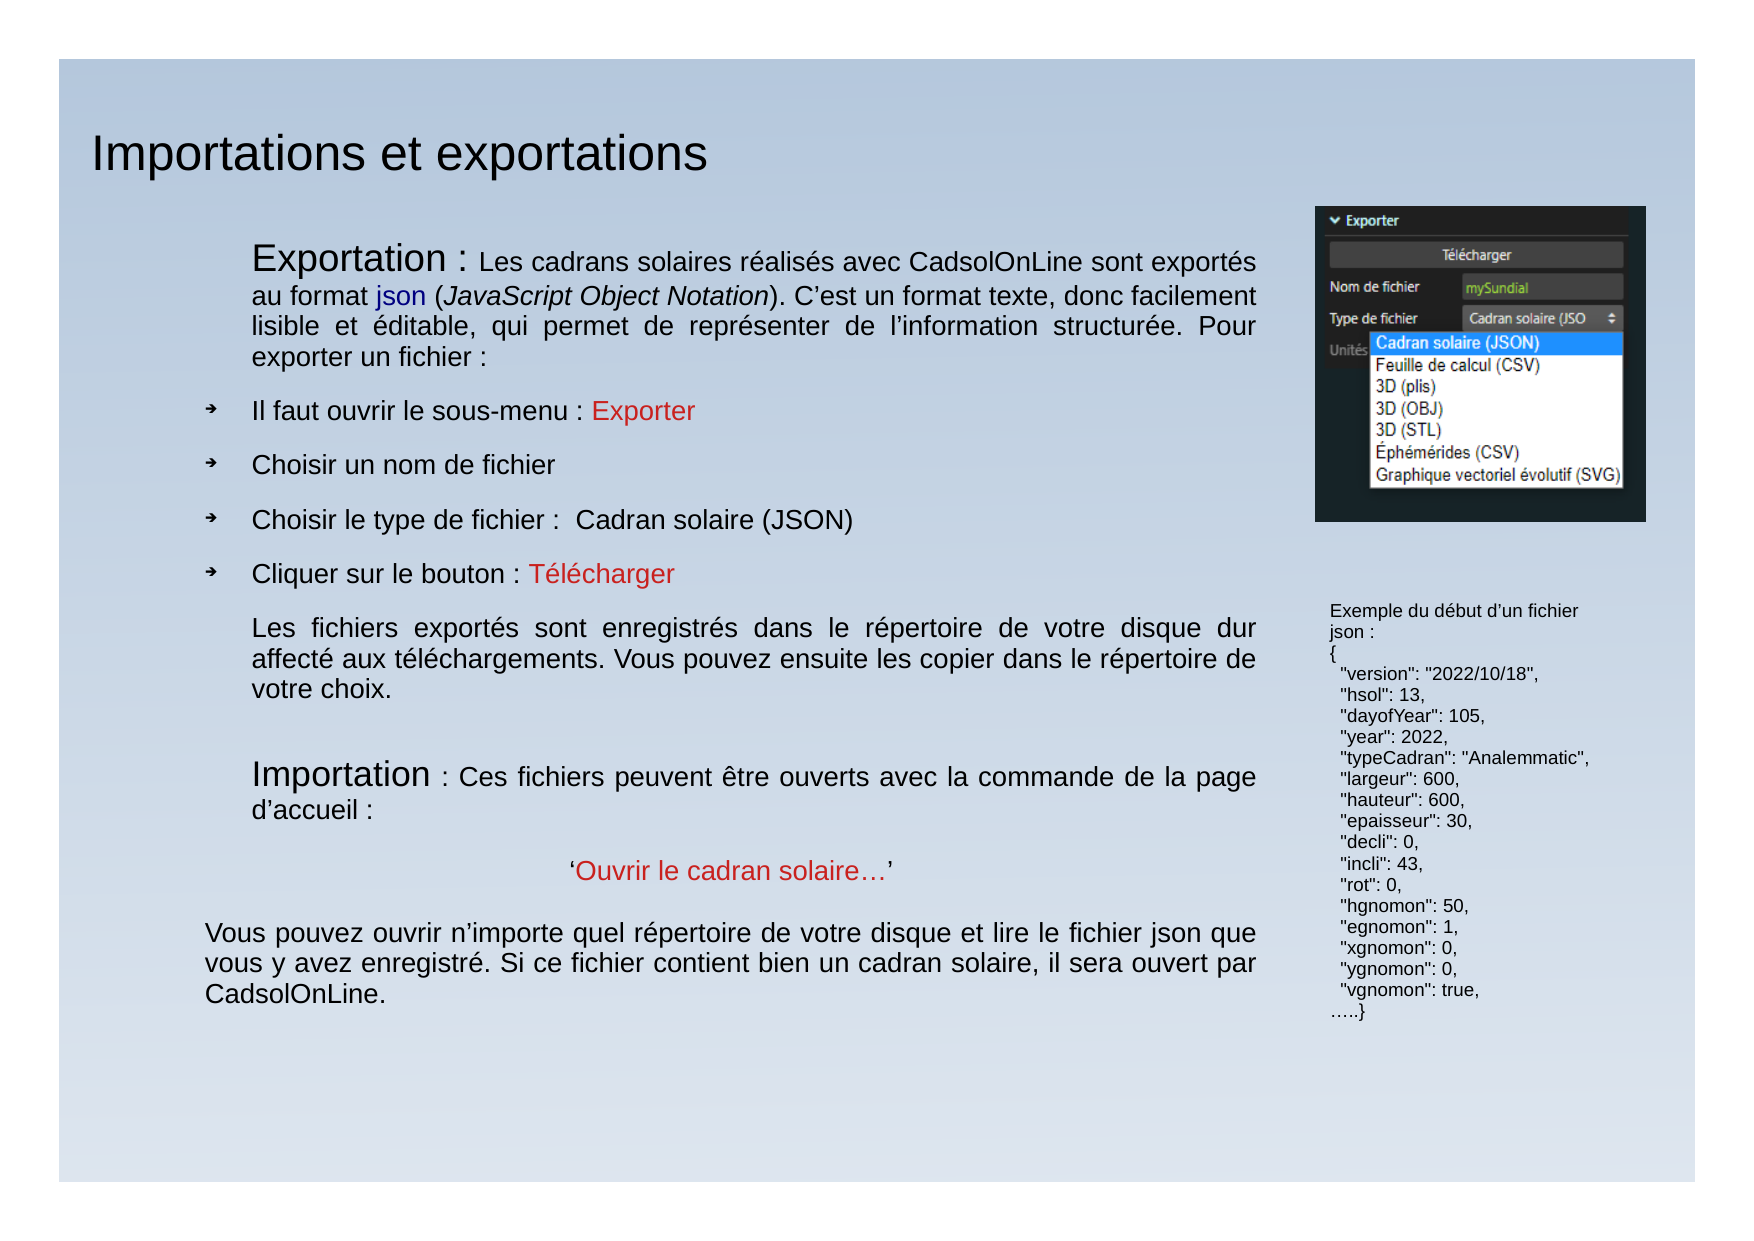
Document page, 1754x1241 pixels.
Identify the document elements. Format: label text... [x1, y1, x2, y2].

list Exportation : Les cadrans solaires réalisés avec CadsolOnLine sont exportés au format json (JavaScript Object Notation). C’est un format texte, donc facilement lisible et éditable, qui permet de représenter de l’information structurée. Pour exporter un fichier : Il faut ouvrir le sous-menu : Exporter Choisir un nom de fichier Choisir le type de fichier : Cadran solaire (JSON) Cliquer sur le bouton : Télécharger Les fichiers exportés sont enregistrés dans le répertoire de votre disque dur affecté aux téléchargements. Vous pouvez ensuite les copier dans le répertoire de votre choix. Importation : Ces fichiers peuvent être ouverts avec la commande de la page d’accueil : ‘Ouvrir le cadran solaire…’ Vous pouvez ouvrir n’importe quel répertoire de votre disque et lire le fichier json que vous y avez enregistré. Si ce fichier contient bien un cadran solaire, il sera ouvert par CadsolOnLine. [204, 237, 1257, 1057]
text_box Exemple du début d’un fichier json : { "version": "2022/10/18", "hsol": 13, "dayofYear": 105, "year": 2022, "typeCadran": "Analemmatic", "largeur": 600, "hauteur": 600, "epaisseur": 30, "decli": 0, "incli": 43, "rot": 0, "hgnomon": 50, "egnomon": 1, "xgnomon": 0, "ygnomon": 0, "vgnomon": true, …..} [1315, 593, 1637, 1128]
picture [1315, 206, 1646, 523]
title Importations et exportations [91, 59, 1564, 247]
